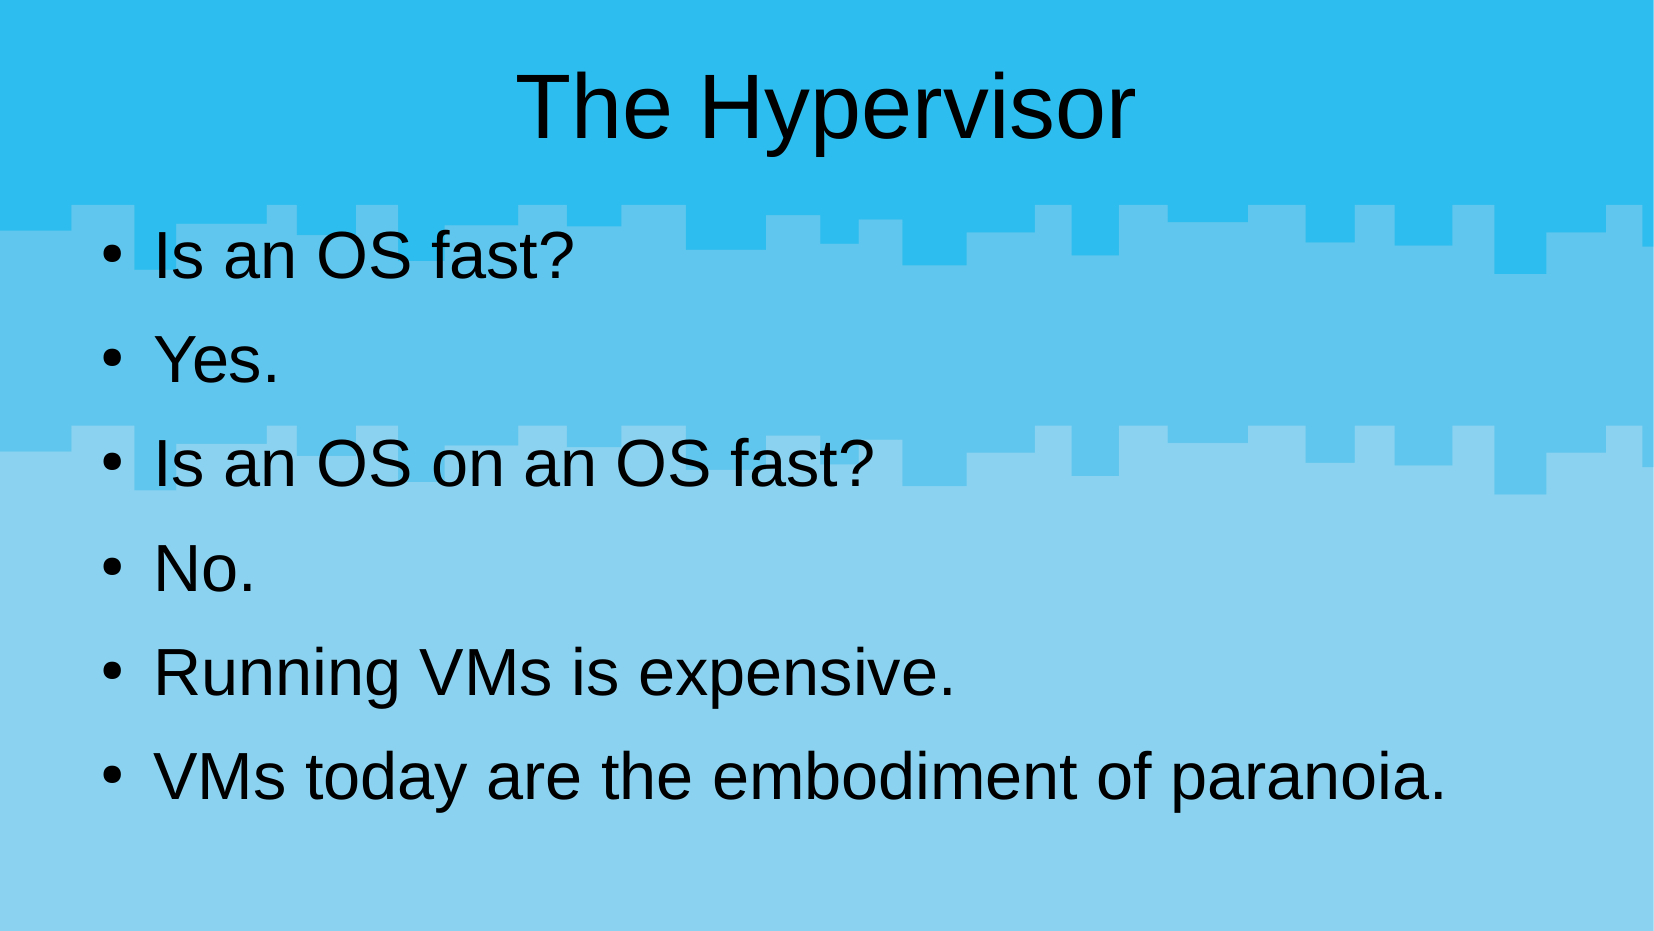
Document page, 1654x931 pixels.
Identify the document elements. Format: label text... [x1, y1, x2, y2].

title The Hypervisor [82, 37, 1571, 178]
list Is an OS fast? Yes. Is an OS on an OS fast? No. Running VMs is expensive. VMs today are the embodiment of paranoia. [82, 217, 1571, 886]
picture [0, 0, 1654, 931]
